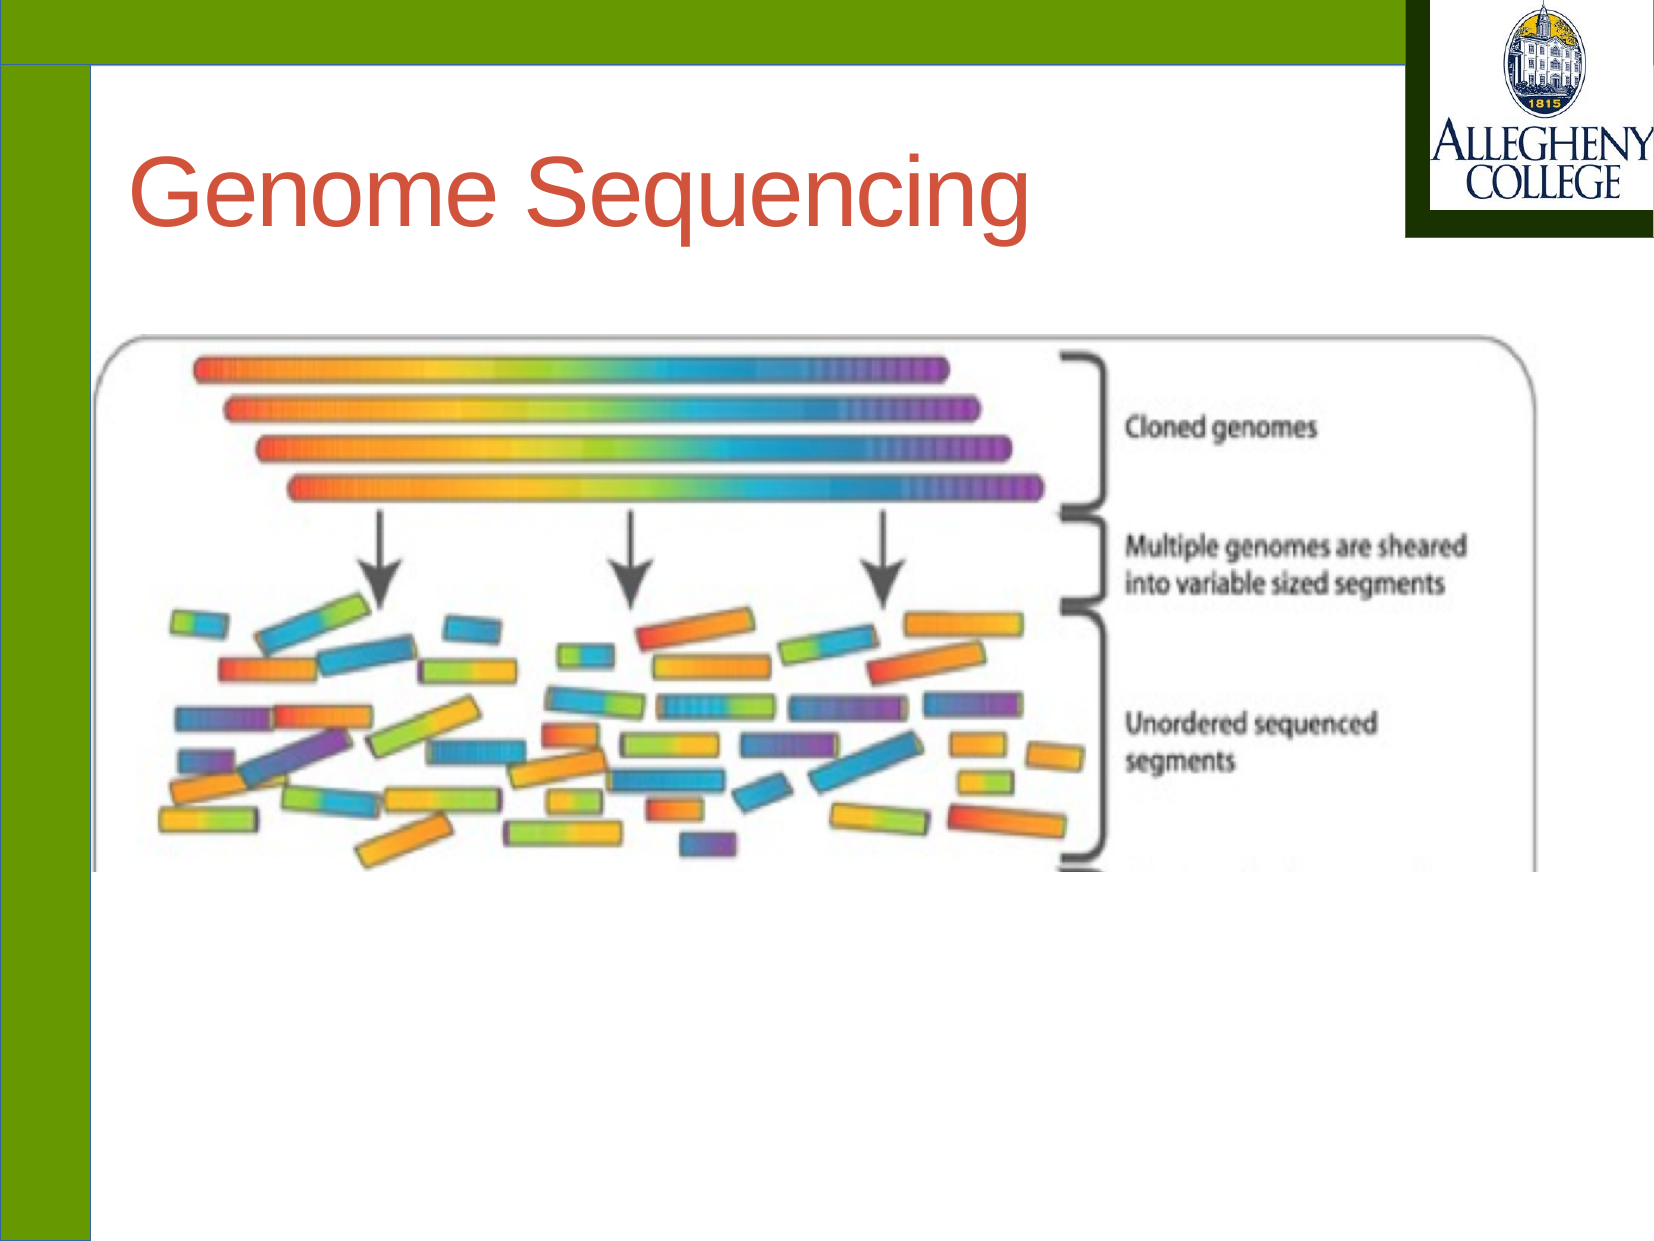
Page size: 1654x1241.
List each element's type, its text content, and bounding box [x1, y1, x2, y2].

text_box [0, 0, 1654, 1241]
picture [1430, 0, 1654, 210]
title Genome Sequencing [112, 96, 1601, 276]
picture [91, 334, 1633, 872]
